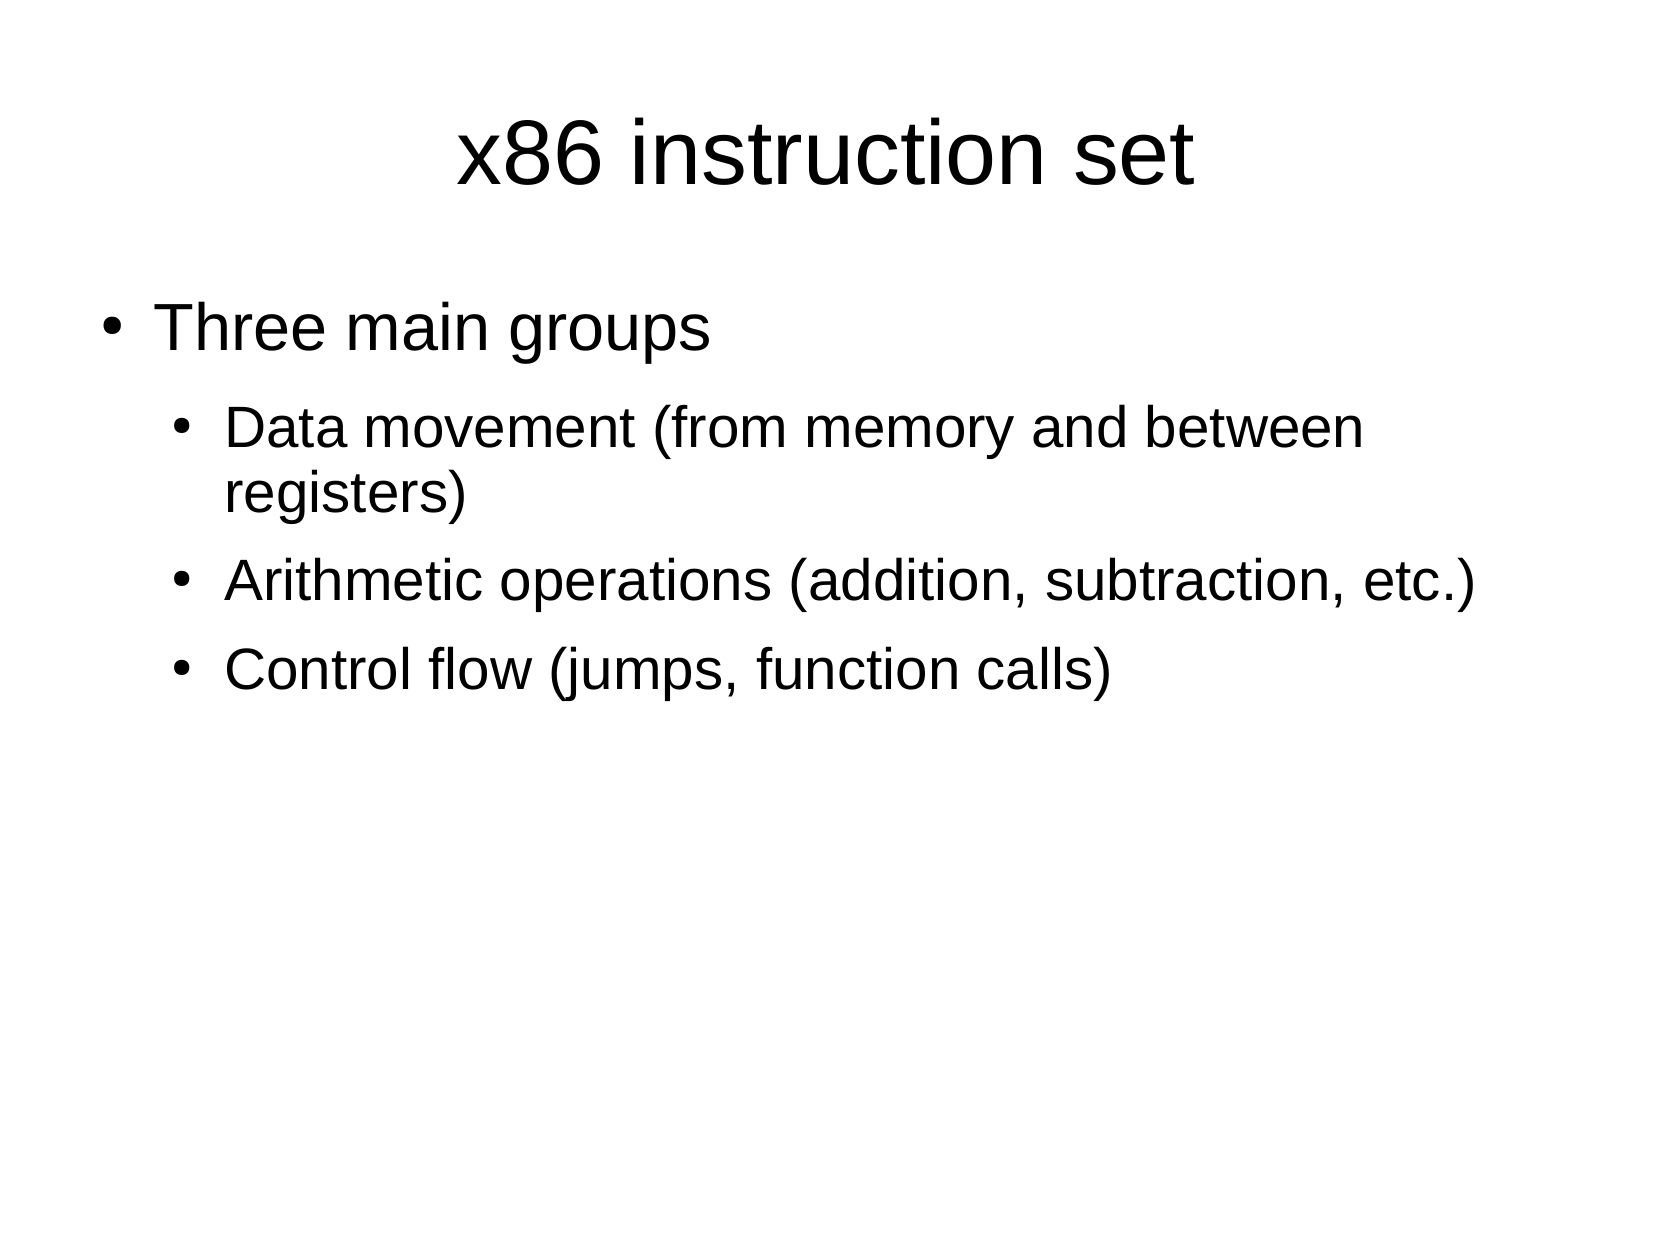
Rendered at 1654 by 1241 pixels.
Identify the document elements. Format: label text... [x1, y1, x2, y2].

title x86 instruction set [82, 49, 1571, 257]
list Three main groups Data movement (from memory and between registers) Arithmetic operations (addition, subtraction, etc.) Control flow (jumps, function calls) [82, 290, 1571, 1010]
